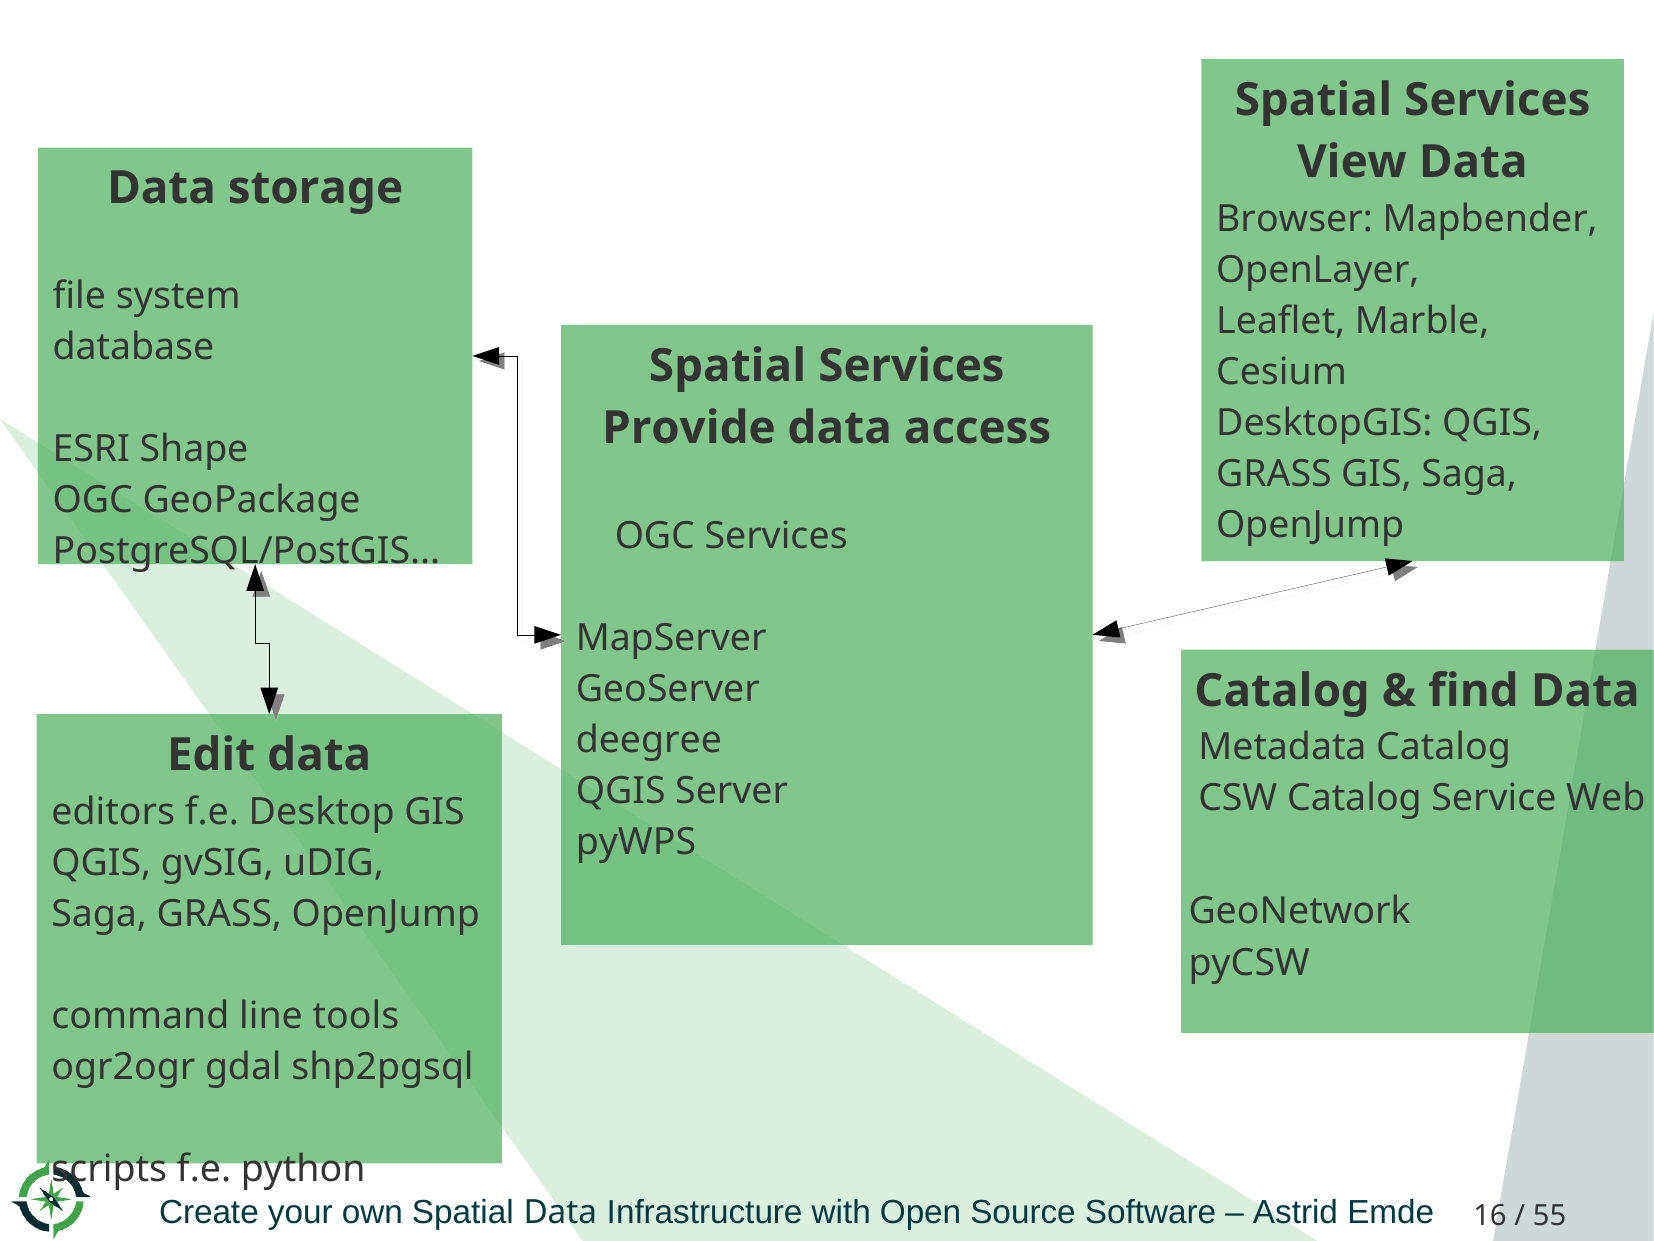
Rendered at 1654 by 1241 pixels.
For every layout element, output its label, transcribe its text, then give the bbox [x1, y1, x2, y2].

text_box Edit data editors f.e. Desktop GIS QGIS, gvSIG, uDIG, Saga, GRASS, OpenJump command line tools ogr2ogr gdal shp2pgsql scripts f.e. python [36, 714, 502, 1164]
picture [10, 1158, 92, 1240]
text_box Spatial Services Provide data access OGC Services MapServer GeoServer deegree QGIS Server pyWPS [561, 324, 1093, 945]
text_box Spatial Services View Data Browser: Mapbender, OpenLayer, Leaflet, Marble, Cesium DesktopGIS: QGIS, GRASS GIS, Saga, OpenJump [1201, 59, 1624, 562]
text_box Catalog & find Data Metadata Catalog CSW Catalog Service Web GeoNetwork pyCSW [1181, 649, 1654, 1033]
text_box Data storage file system database ESRI Shape OGC GeoPackage PostgreSQL/PostGIS... [37, 147, 473, 565]
